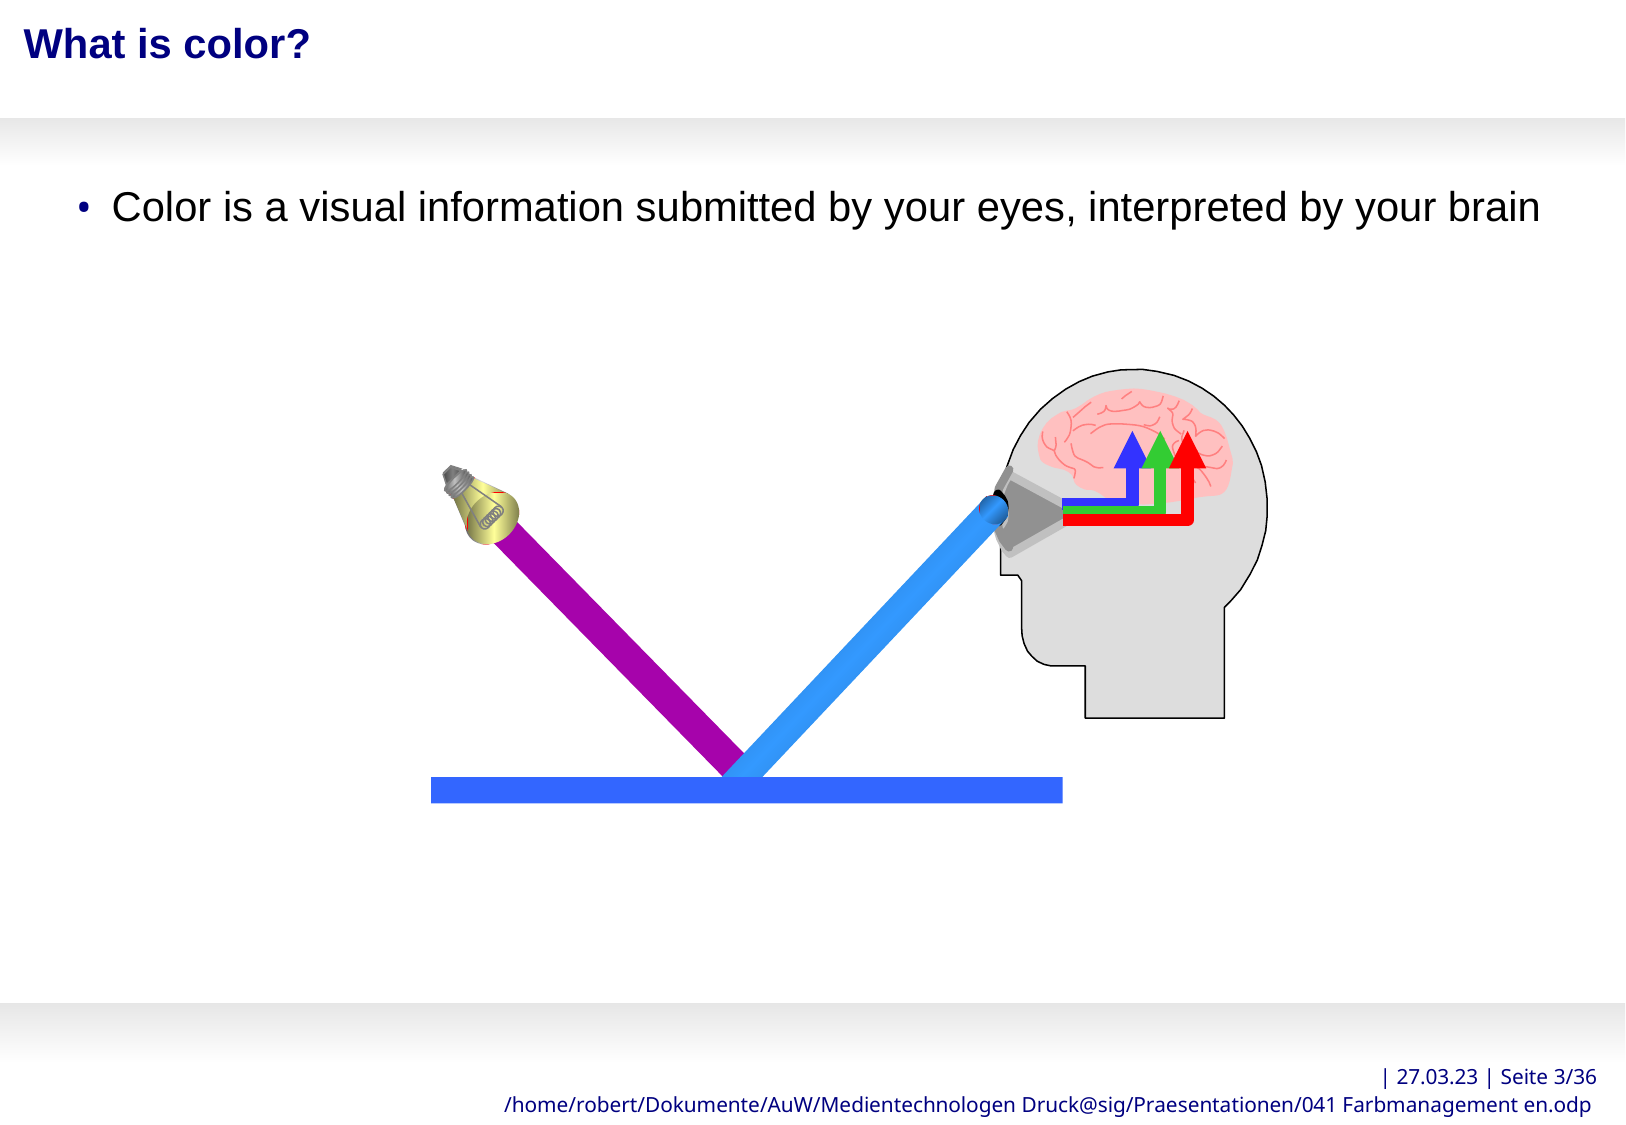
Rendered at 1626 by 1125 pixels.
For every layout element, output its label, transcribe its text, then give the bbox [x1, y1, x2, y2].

title What is color? [23, 11, 1600, 130]
text_box [431, 369, 1268, 804]
list Color is a visual information submitted by your eyes, interpreted by your brain [29, 174, 1594, 827]
